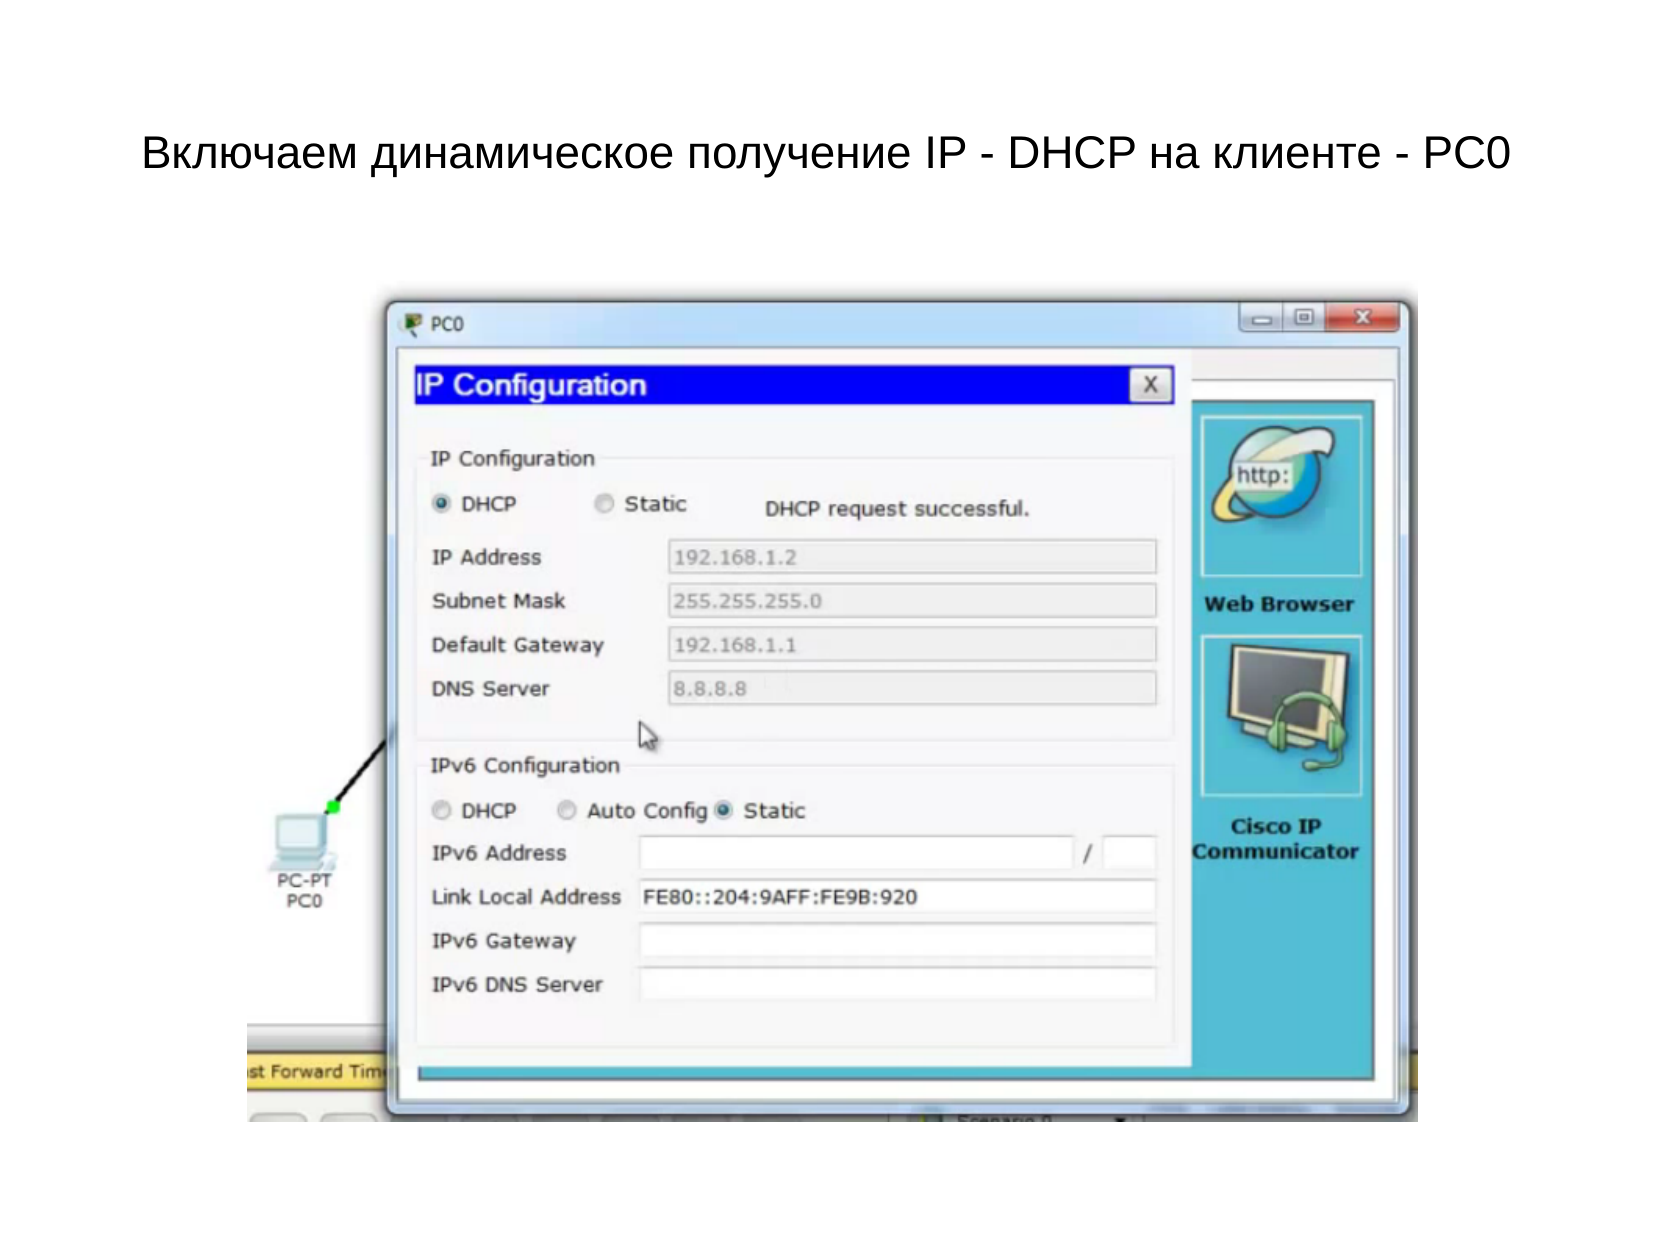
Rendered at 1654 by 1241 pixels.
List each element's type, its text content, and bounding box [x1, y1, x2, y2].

title Включаем динамическое получение IP - DHCP на клиенте - PC0 [82, 49, 1571, 257]
picture [247, 273, 1418, 1123]
